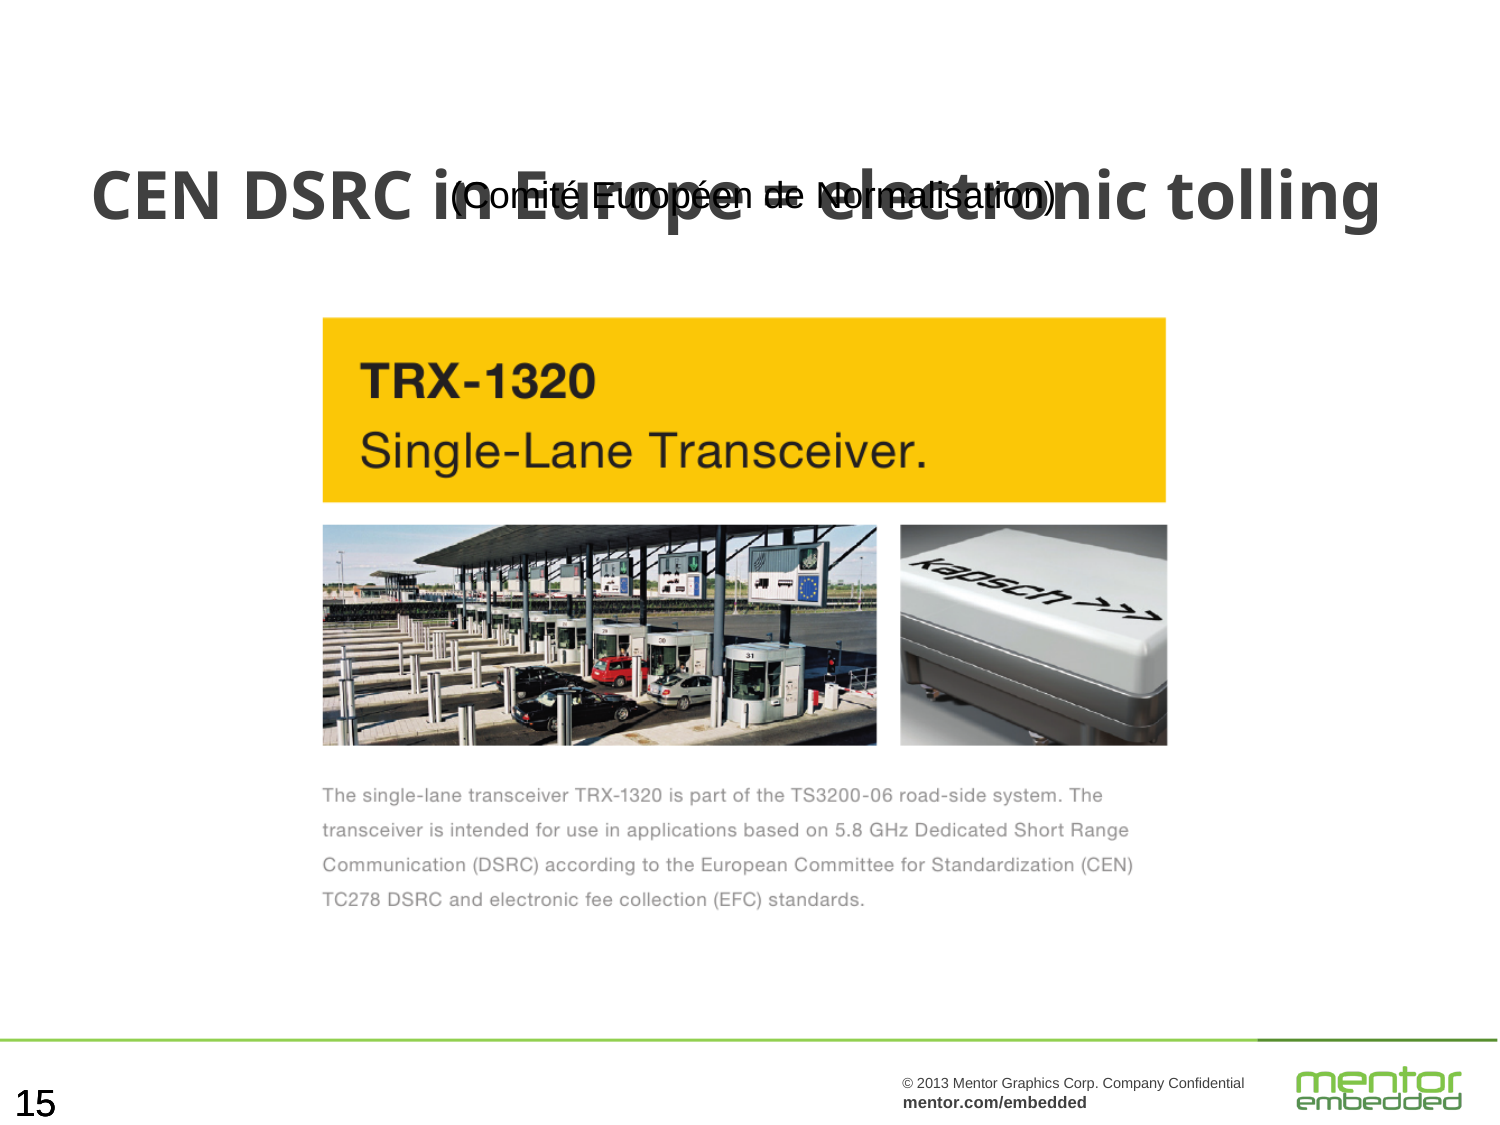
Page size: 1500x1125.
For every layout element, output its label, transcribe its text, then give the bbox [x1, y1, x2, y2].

picture [1292, 1062, 1464, 1114]
title CEN DSRC in Europe = electronic tolling [15, 65, 1500, 240]
picture [315, 314, 1186, 916]
text_box (Comité Européen de Normalisation) [435, 164, 1072, 222]
